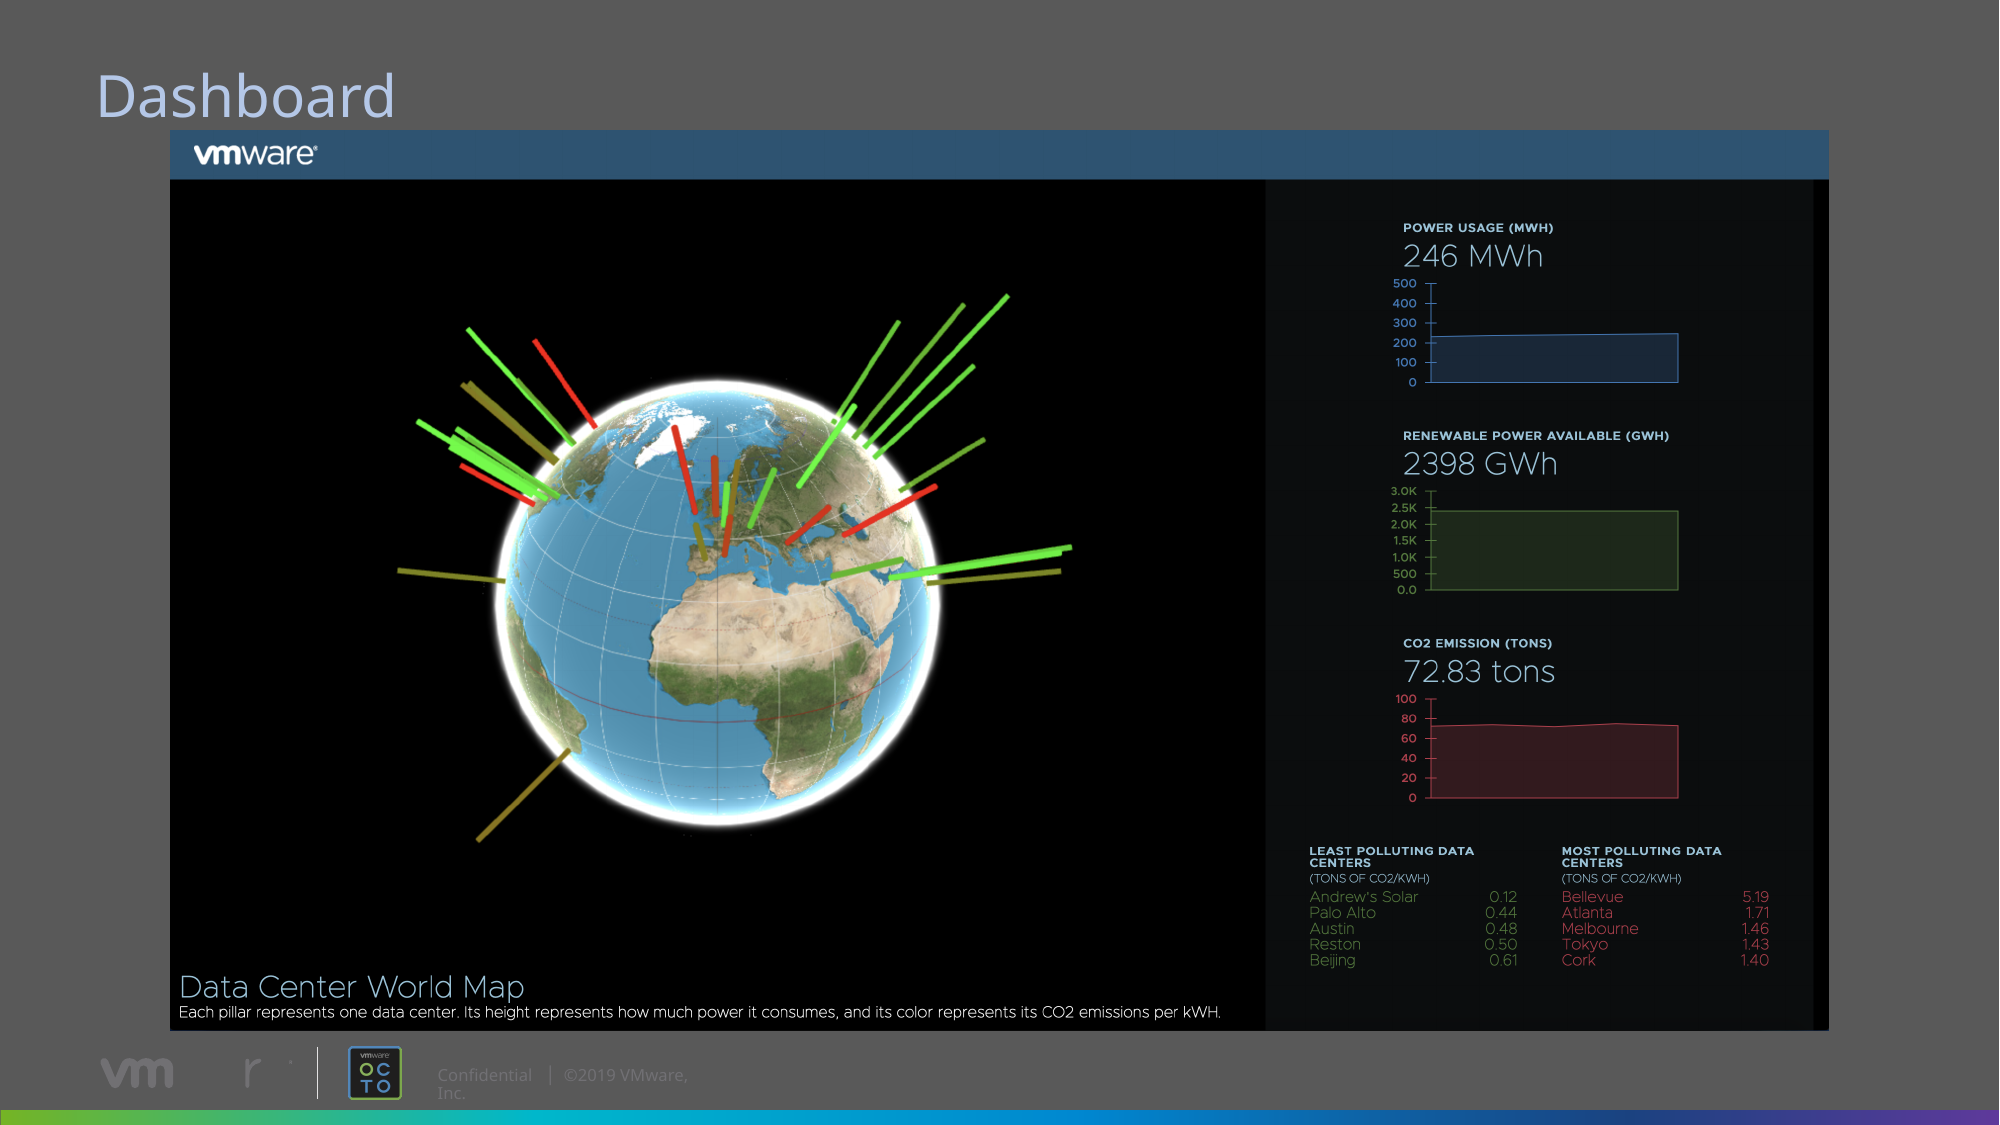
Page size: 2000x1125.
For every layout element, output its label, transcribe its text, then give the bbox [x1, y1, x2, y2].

picture [170, 130, 1829, 1031]
title Dashboard [95, 67, 1900, 131]
